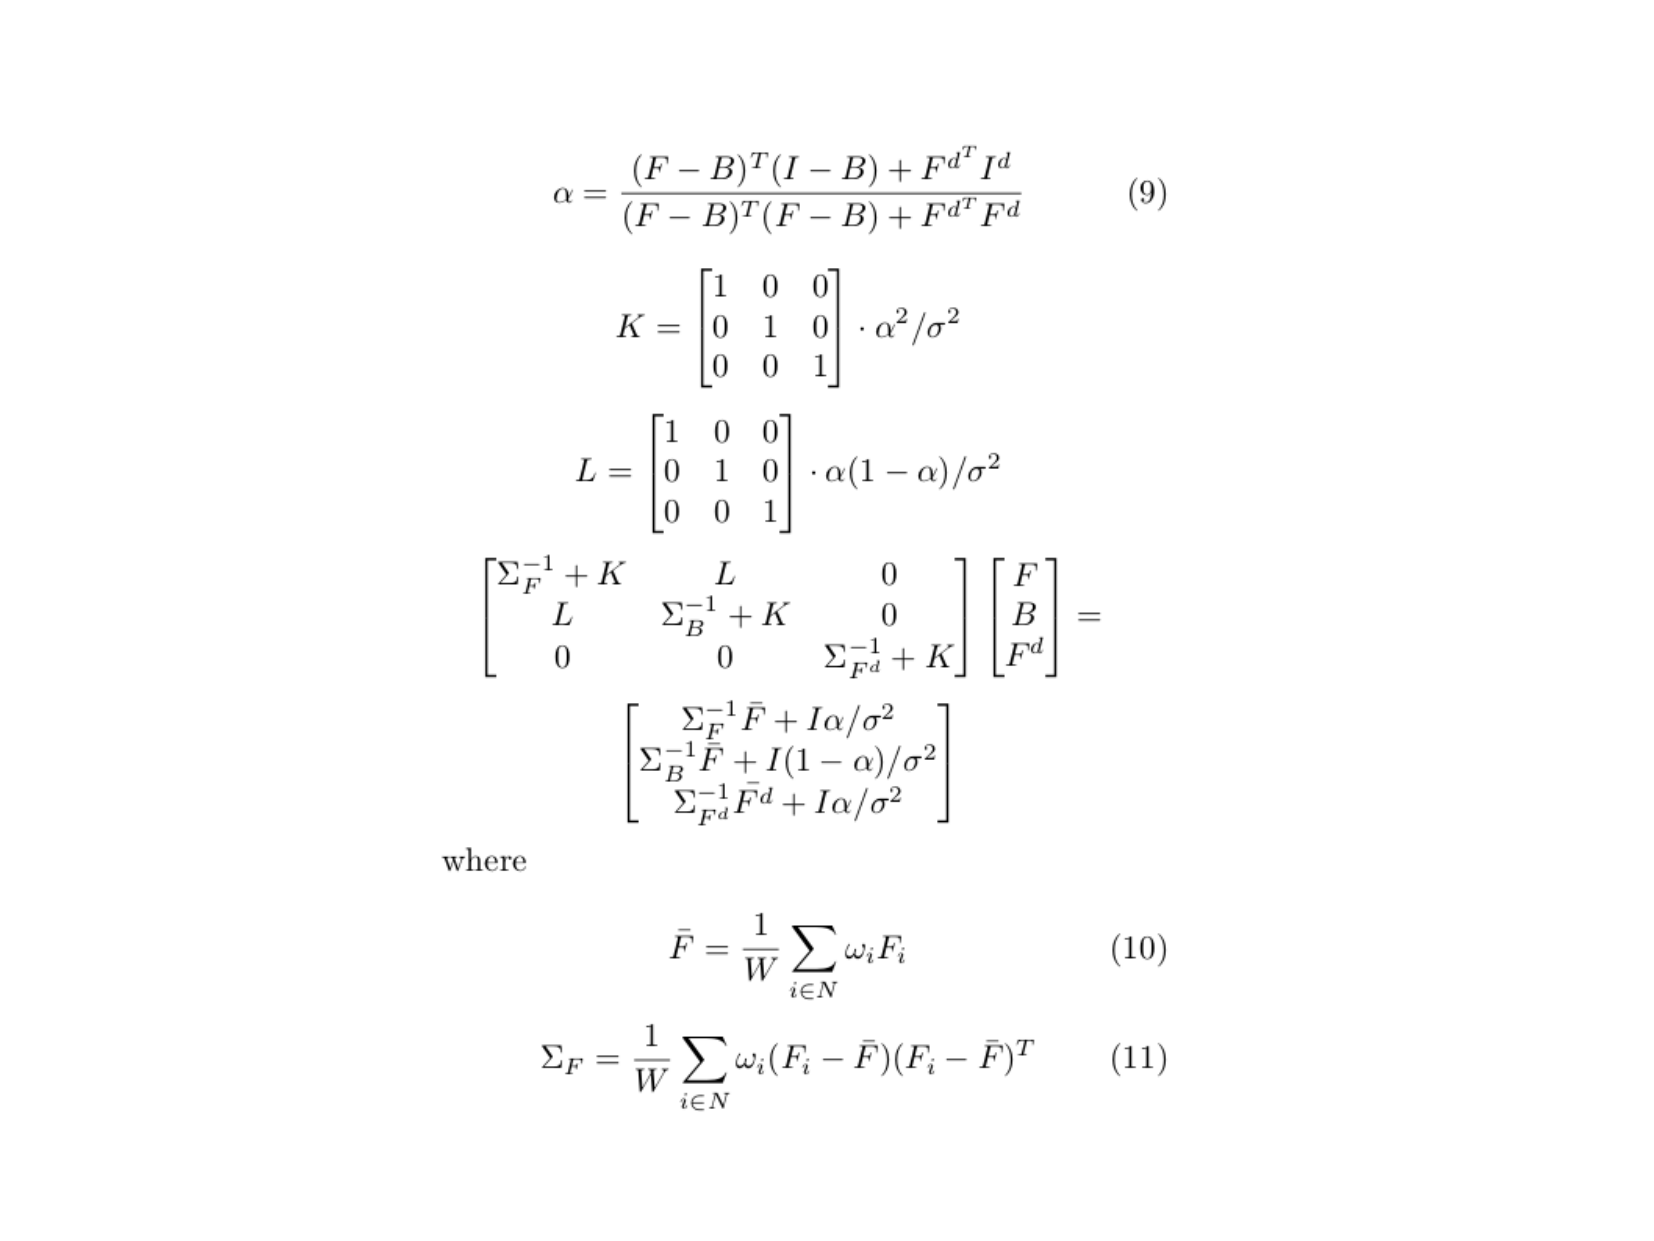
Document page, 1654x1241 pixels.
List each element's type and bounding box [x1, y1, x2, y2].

picture [420, 134, 1291, 1123]
